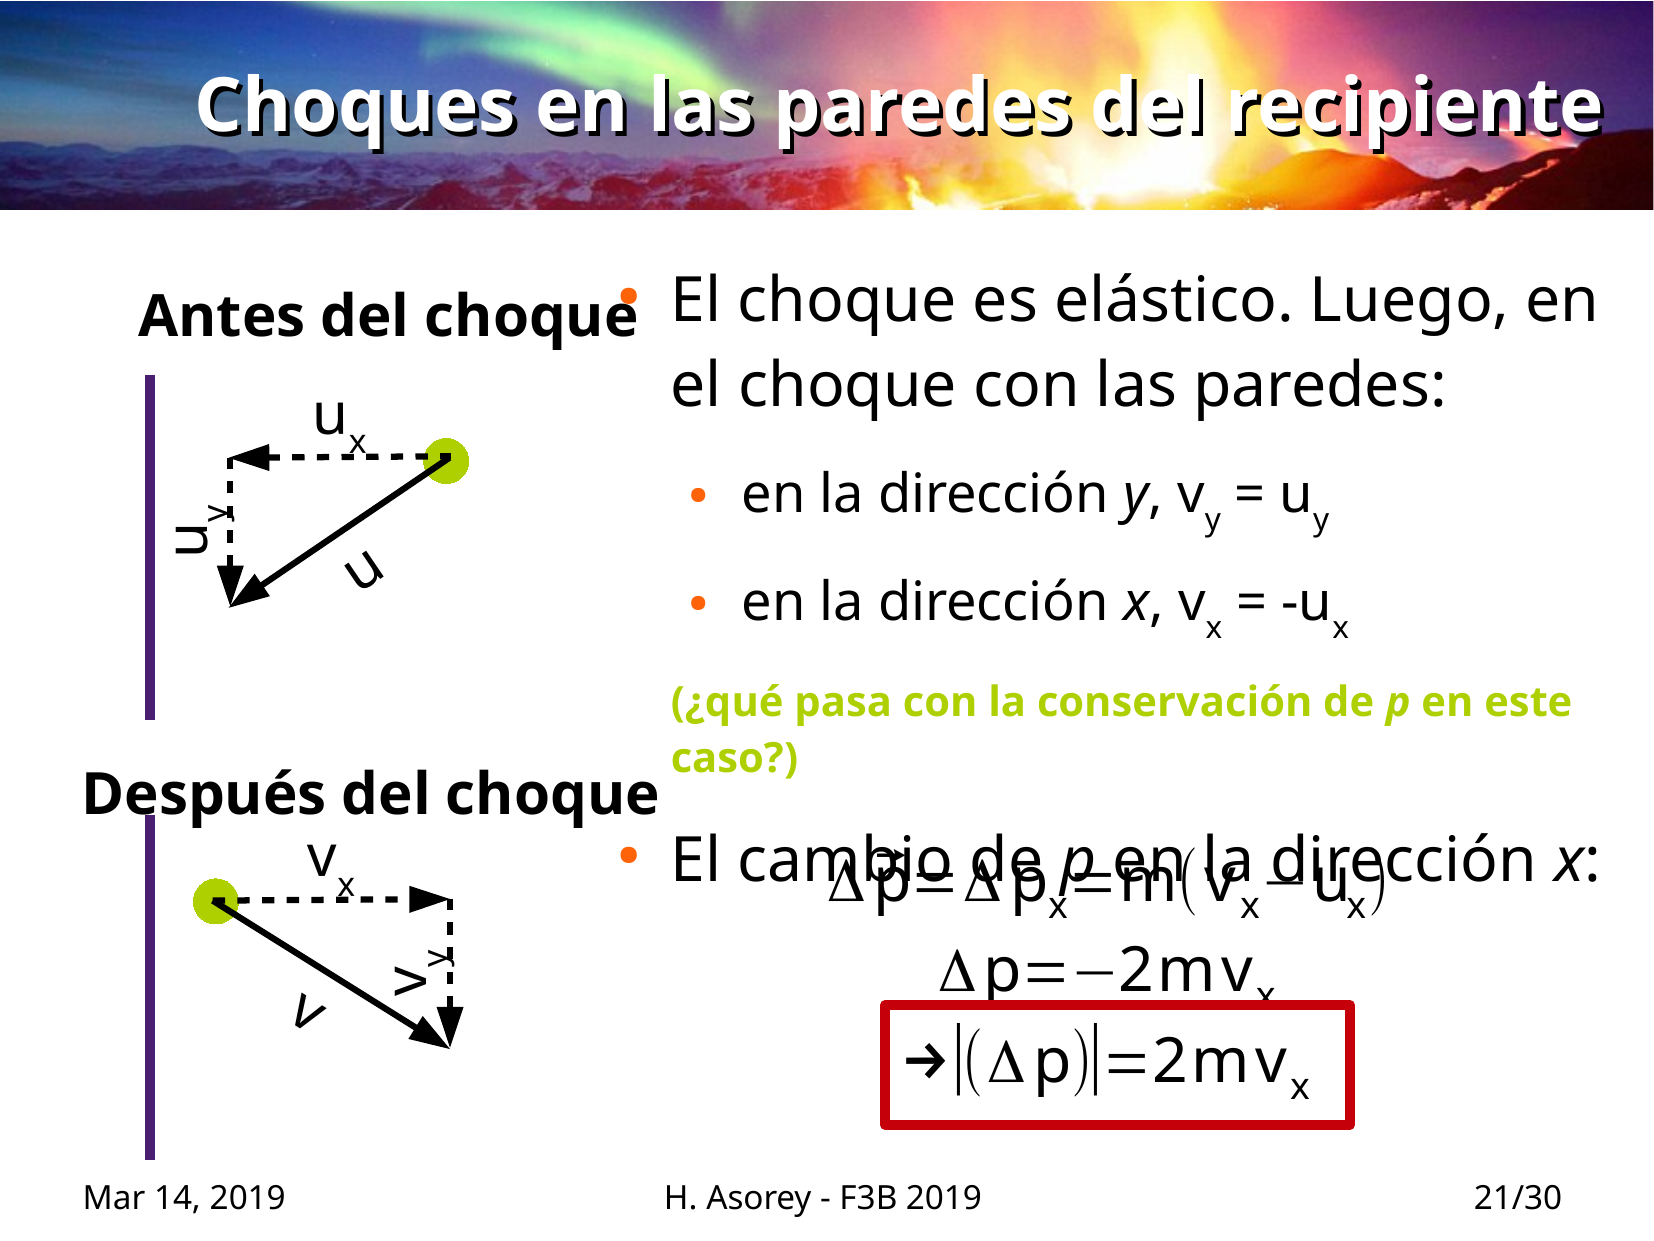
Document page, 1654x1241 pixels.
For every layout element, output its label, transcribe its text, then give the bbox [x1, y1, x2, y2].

list El choque es elástico. Luego, en el choque con las paredes: en la dirección y, vy = uy en la dirección x, vx = -ux (¿qué pasa con la conservación de p en este caso?) El cambio de p en la dirección x: [600, 255, 1606, 1156]
text_box [423, 438, 469, 484]
text_box Antes del choque [123, 267, 588, 354]
chart [819, 840, 1396, 1109]
chart [890, 1010, 1345, 1109]
picture [0, 1, 1654, 210]
title Choques en las paredes del recipiente [45, 15, 1606, 191]
text_box [193, 878, 239, 924]
text_box Después del choque [66, 744, 604, 831]
